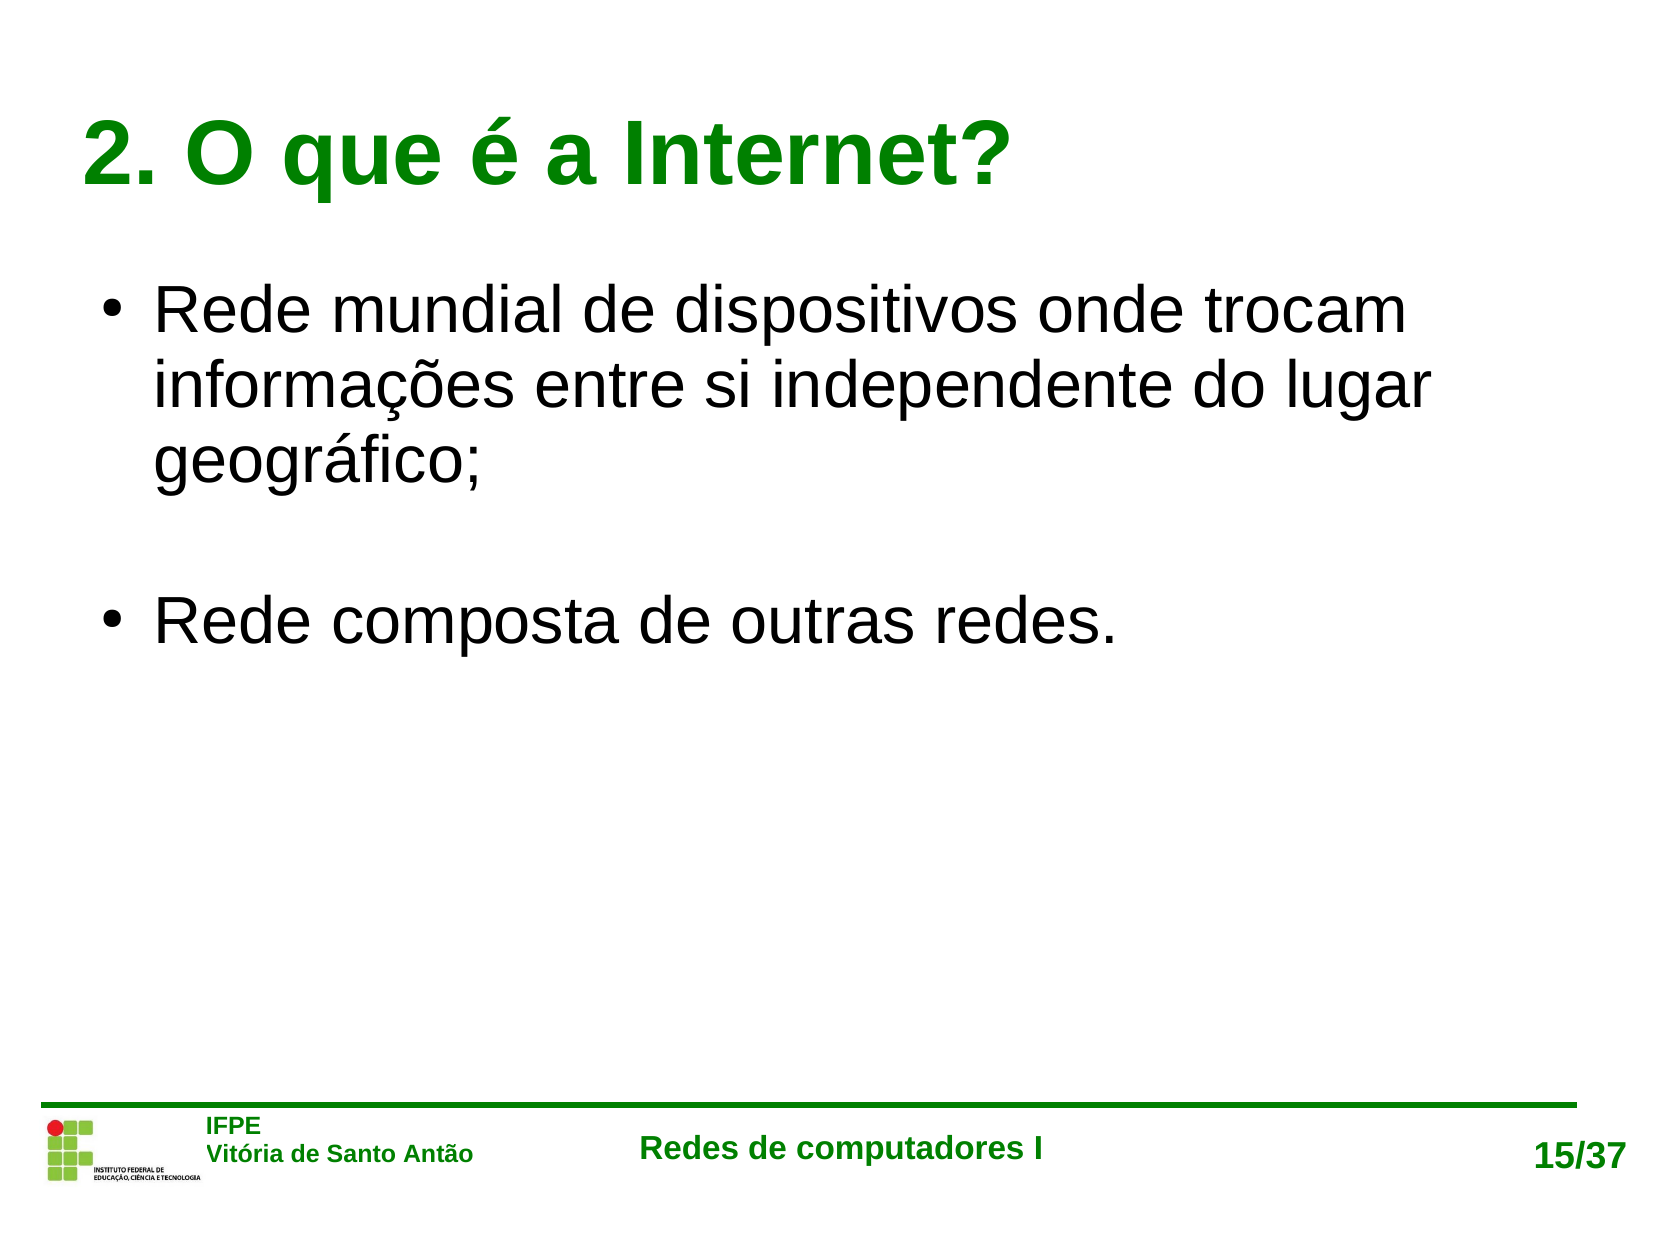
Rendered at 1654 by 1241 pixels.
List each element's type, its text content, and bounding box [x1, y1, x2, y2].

picture [39, 1111, 207, 1191]
list Rede mundial de dispositivos onde trocam informações entre si independente do lugar geográfico; Rede composta de outras redes. [82, 272, 1571, 1091]
title 2. O que é a Internet? [82, 49, 1571, 257]
